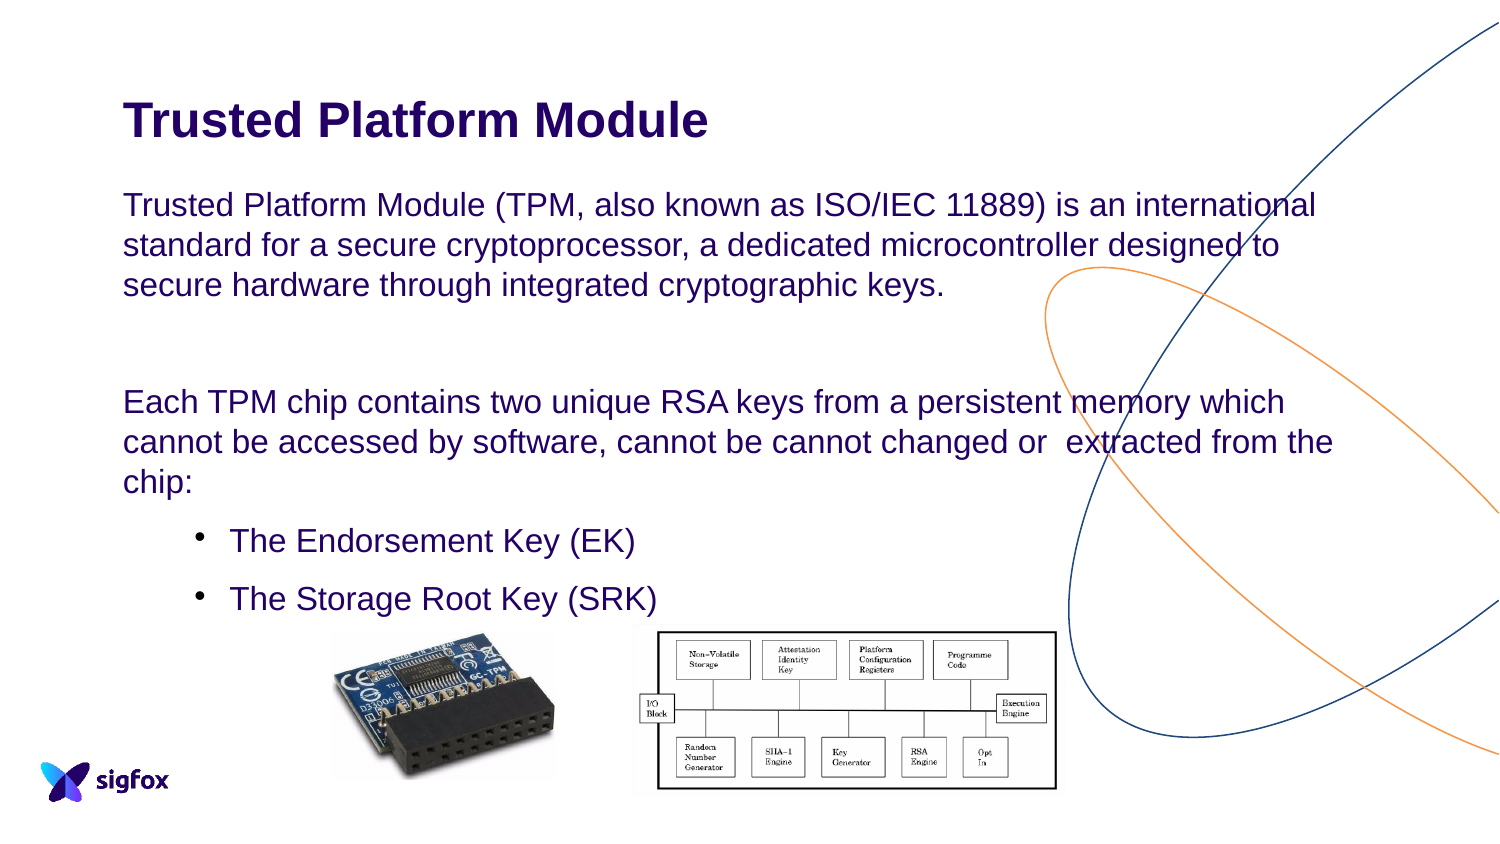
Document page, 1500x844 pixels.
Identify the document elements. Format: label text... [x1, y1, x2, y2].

picture [332, 630, 555, 781]
text_box Trusted Platform Module [122, 87, 1358, 142]
picture [36, 760, 174, 803]
text_box Trusted Platform Module (TPM, also known as ISO/IEC 11889) is an international standard for a secure cryptoprocessor, a dedicated microcontroller designed to secure hardware through integrated cryptographic keys. Each TPM chip contains two unique RSA keys from a persistent memory which cannot be accessed by software, cannot be cannot changed or extracted from the chip: The Endorsement Key (EK) The Storage Root Key (SRK) [123, 183, 1359, 664]
picture [633, 624, 1066, 796]
